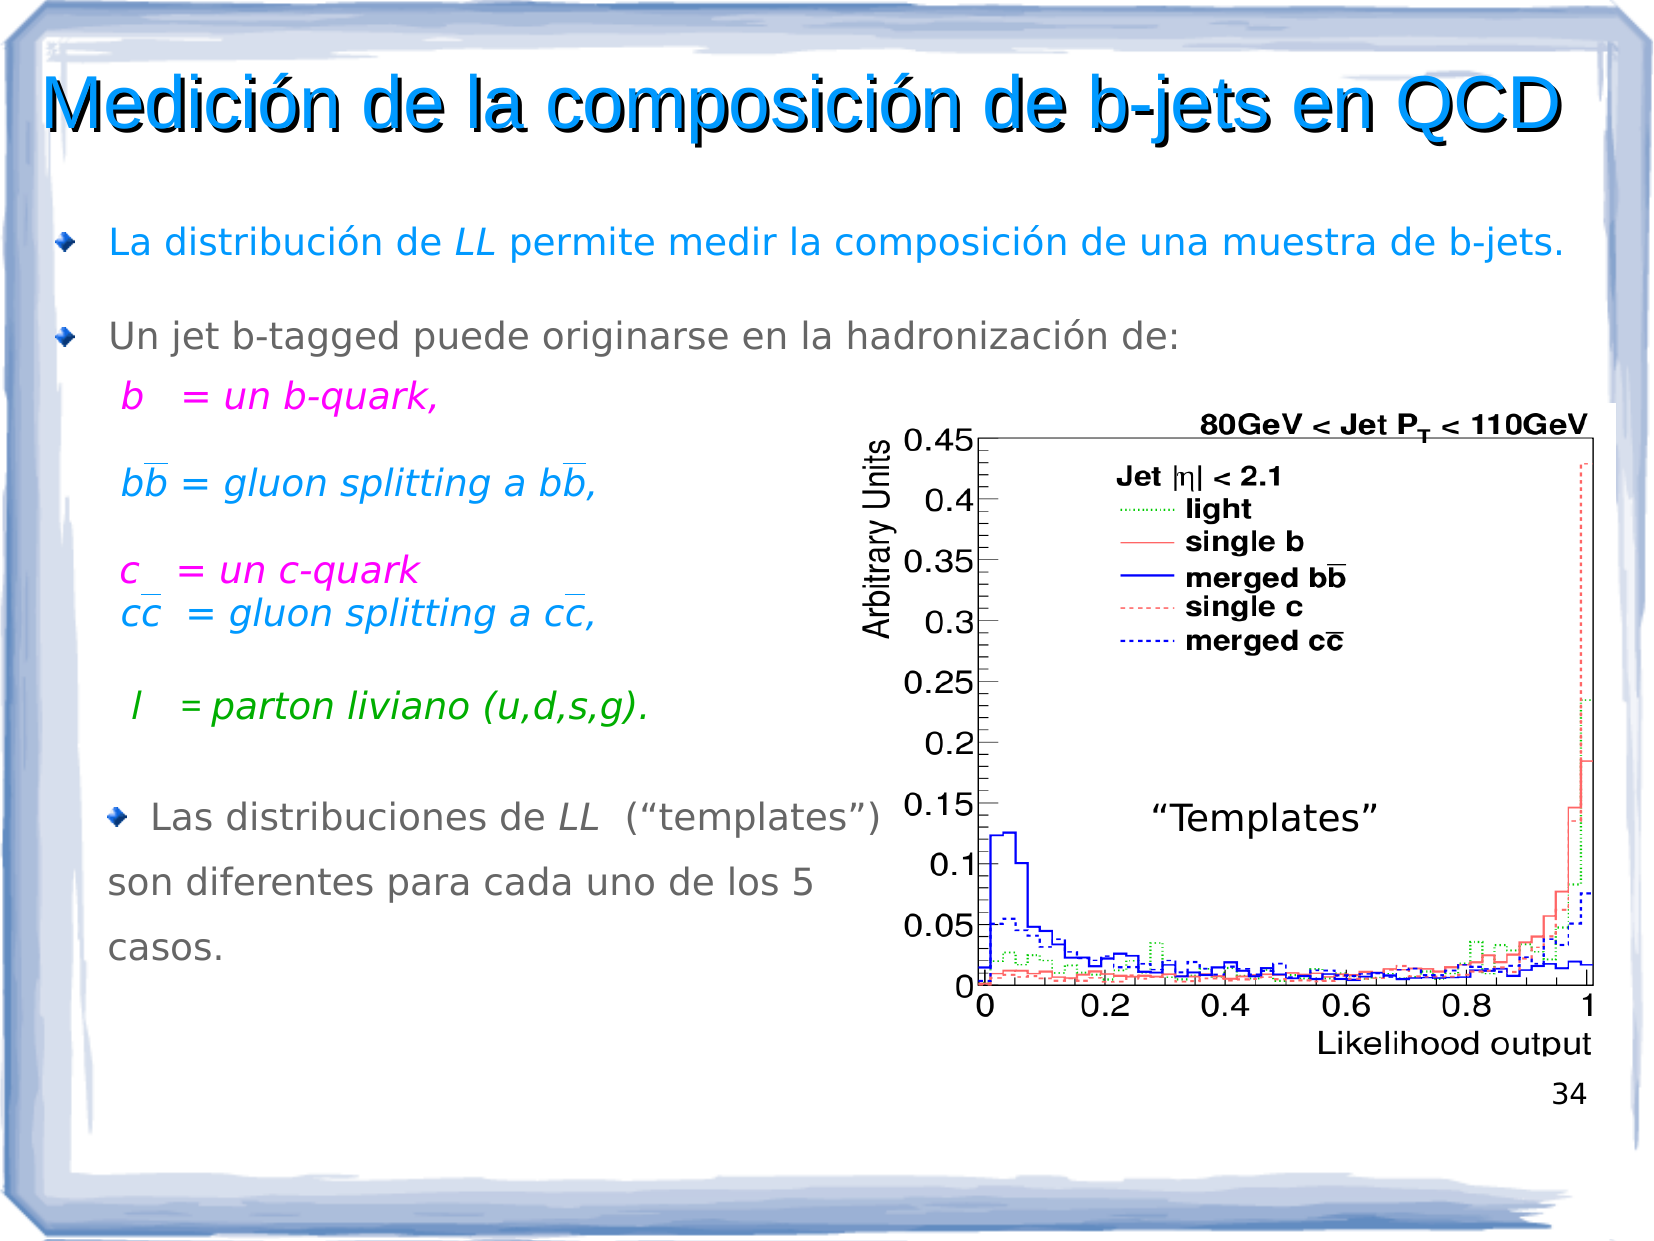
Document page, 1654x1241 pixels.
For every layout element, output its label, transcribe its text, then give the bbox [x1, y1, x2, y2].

picture [115, 337, 128, 346]
picture [382, 337, 393, 347]
picture [547, 337, 558, 347]
picture [816, 339, 826, 347]
picture [0, 0, 1654, 1241]
picture [875, 339, 885, 347]
picture [898, 337, 909, 347]
picture [489, 337, 500, 347]
picture [654, 339, 664, 347]
picture [238, 337, 249, 347]
picture [596, 337, 607, 346]
picture [937, 337, 948, 347]
text_box b = un b-quark, bb = gluon splitting a bb, c = un c-quark cc = gluon splitting a cc, l = parton liviano (u,d,s,g). Las distribuciones de LL (“templates”) son diferentes para cada uno de los 5 casos. [92, 367, 917, 976]
text_box “Templates” [1135, 789, 1511, 848]
picture [1014, 339, 1024, 347]
picture [312, 337, 323, 346]
list La distribución de LL permite medir la composición de una muestra de b-jets. Un jet b-tagged puede originarse en la hadronización de: [37, 198, 1604, 337]
picture [336, 337, 347, 346]
picture [443, 337, 453, 347]
picture [1127, 337, 1138, 347]
picture [289, 339, 299, 347]
picture [1068, 337, 1079, 347]
title Medición de la composición de b-jets en QCD [40, 0, 1653, 206]
picture [419, 337, 430, 347]
